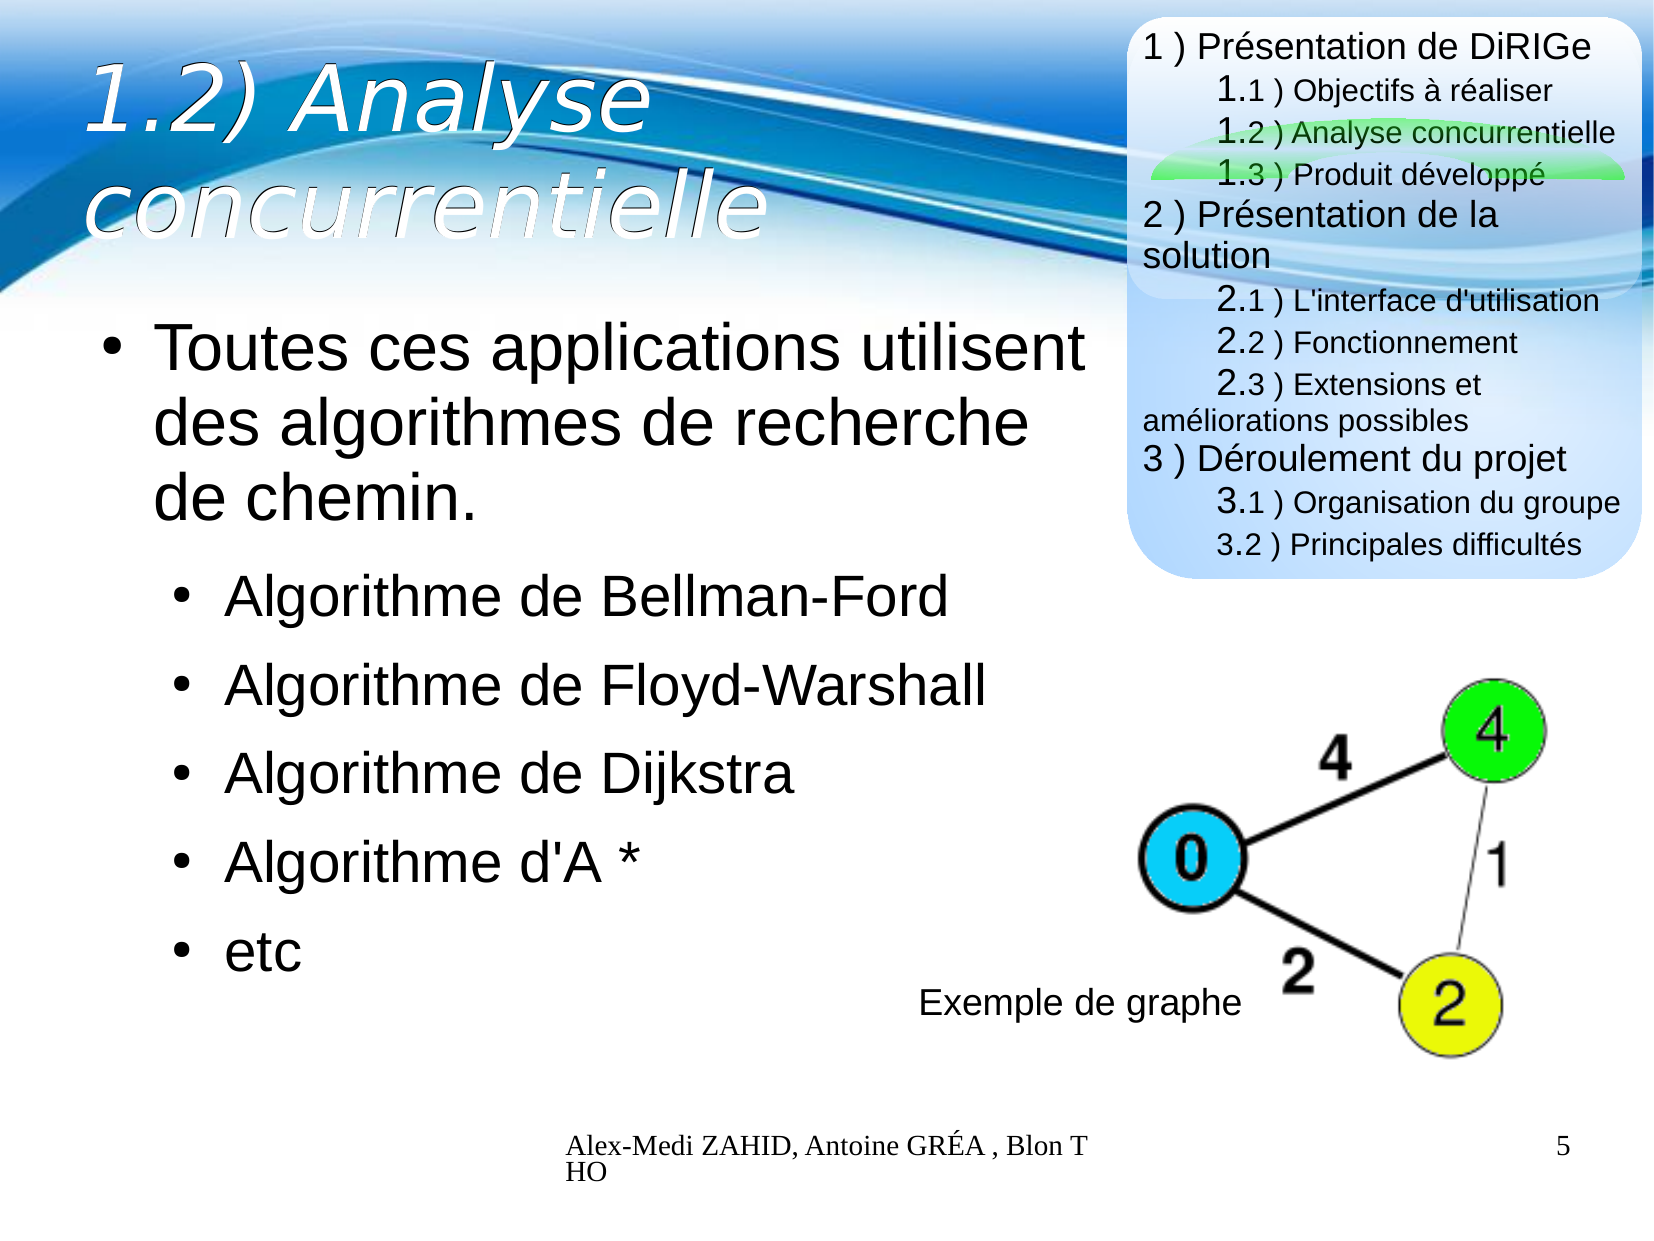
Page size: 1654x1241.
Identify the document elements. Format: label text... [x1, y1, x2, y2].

text_box [1517, 129, 1532, 138]
text_box [1273, 162, 1281, 178]
text_box [1446, 126, 1459, 137]
list Toutes ces applications utilisent des algorithmes de recherche de chemin. Algorithme de Bellman-Ford Algorithme de Floyd-Warshall Algorithme de Dijkstra Algorithme d'A * etc [82, 310, 1123, 1093]
text_box [1529, 168, 1544, 179]
text_box [1482, 168, 1492, 178]
text_box [1513, 168, 1527, 179]
text_box [1220, 159, 1229, 179]
text_box [1294, 123, 1309, 137]
text_box [1314, 126, 1327, 137]
text_box [1151, 23, 1625, 86]
text_box [1412, 126, 1426, 137]
text_box Exemple de graphe [903, 974, 1258, 1032]
picture [0, 0, 1654, 1241]
text_box [1250, 128, 1262, 139]
text_box [1428, 126, 1443, 137]
text_box [1508, 127, 1516, 138]
text_box [1463, 126, 1477, 137]
text_box [1354, 126, 1361, 137]
text_box [1497, 126, 1505, 138]
text_box [1371, 126, 1383, 137]
text_box Algorithme [1430, 324, 1547, 441]
text_box [1331, 126, 1344, 137]
title 1.2) Analyse concurrentielle [82, 45, 1152, 261]
text_box [1363, 126, 1370, 137]
text_box [1495, 168, 1509, 178]
text_box [1249, 163, 1263, 179]
text_box [1386, 126, 1401, 137]
text_box [1277, 125, 1281, 138]
